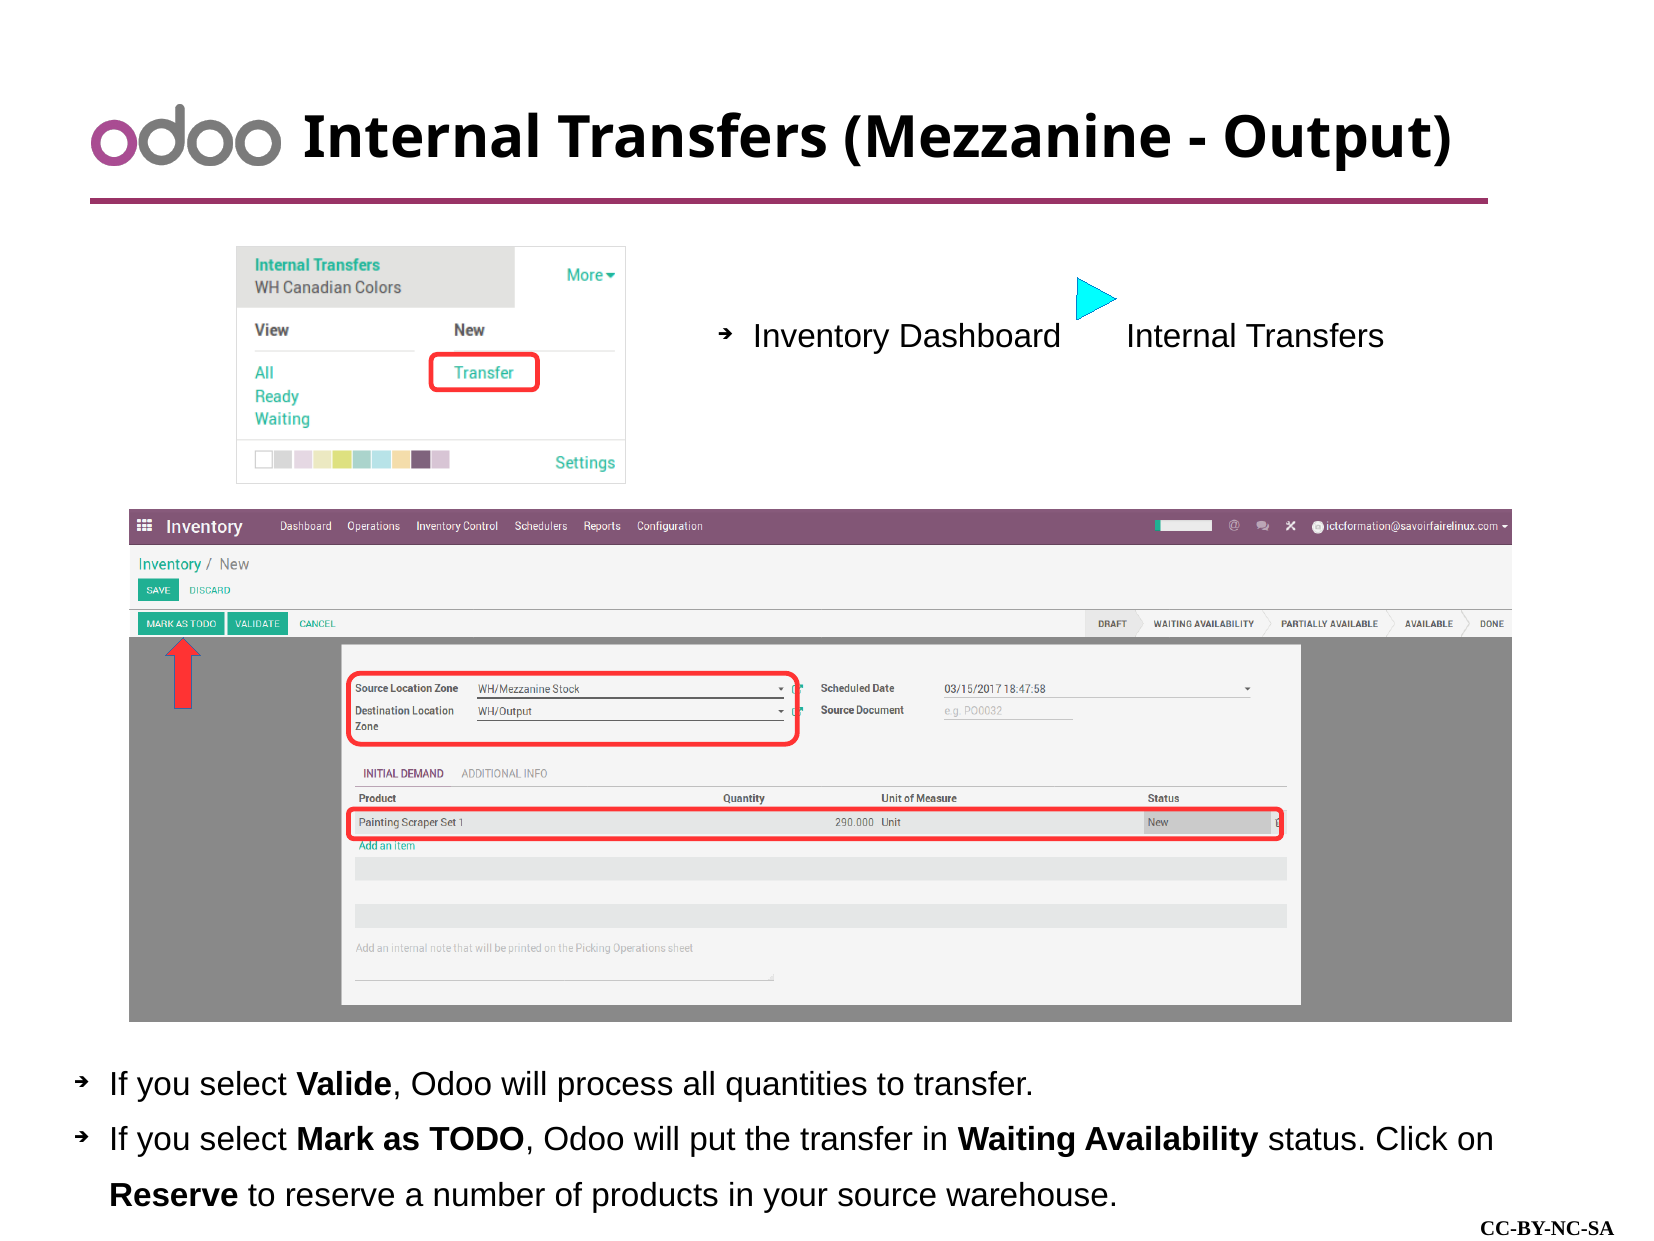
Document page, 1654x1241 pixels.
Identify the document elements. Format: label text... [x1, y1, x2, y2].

text_box [431, 354, 538, 390]
text_box [1076, 277, 1117, 320]
title Internal Transfers (Mezzanine - Output) [303, 31, 1567, 239]
picture [91, 104, 281, 166]
picture [129, 509, 1512, 1022]
text_box If you select Valide, Odoo will process all quantities to transfer. If you select Mark as TODO, Odoo will put the transfer in Waiting Availability status. Click on Reserve to reserve a number of products in your source warehouse. [59, 1039, 1619, 1203]
text_box [165, 637, 201, 709]
text_box Inventory Dashboard Internal Transfers [702, 272, 1495, 414]
picture [236, 246, 626, 484]
text_box [348, 673, 798, 745]
text_box [348, 809, 1282, 839]
